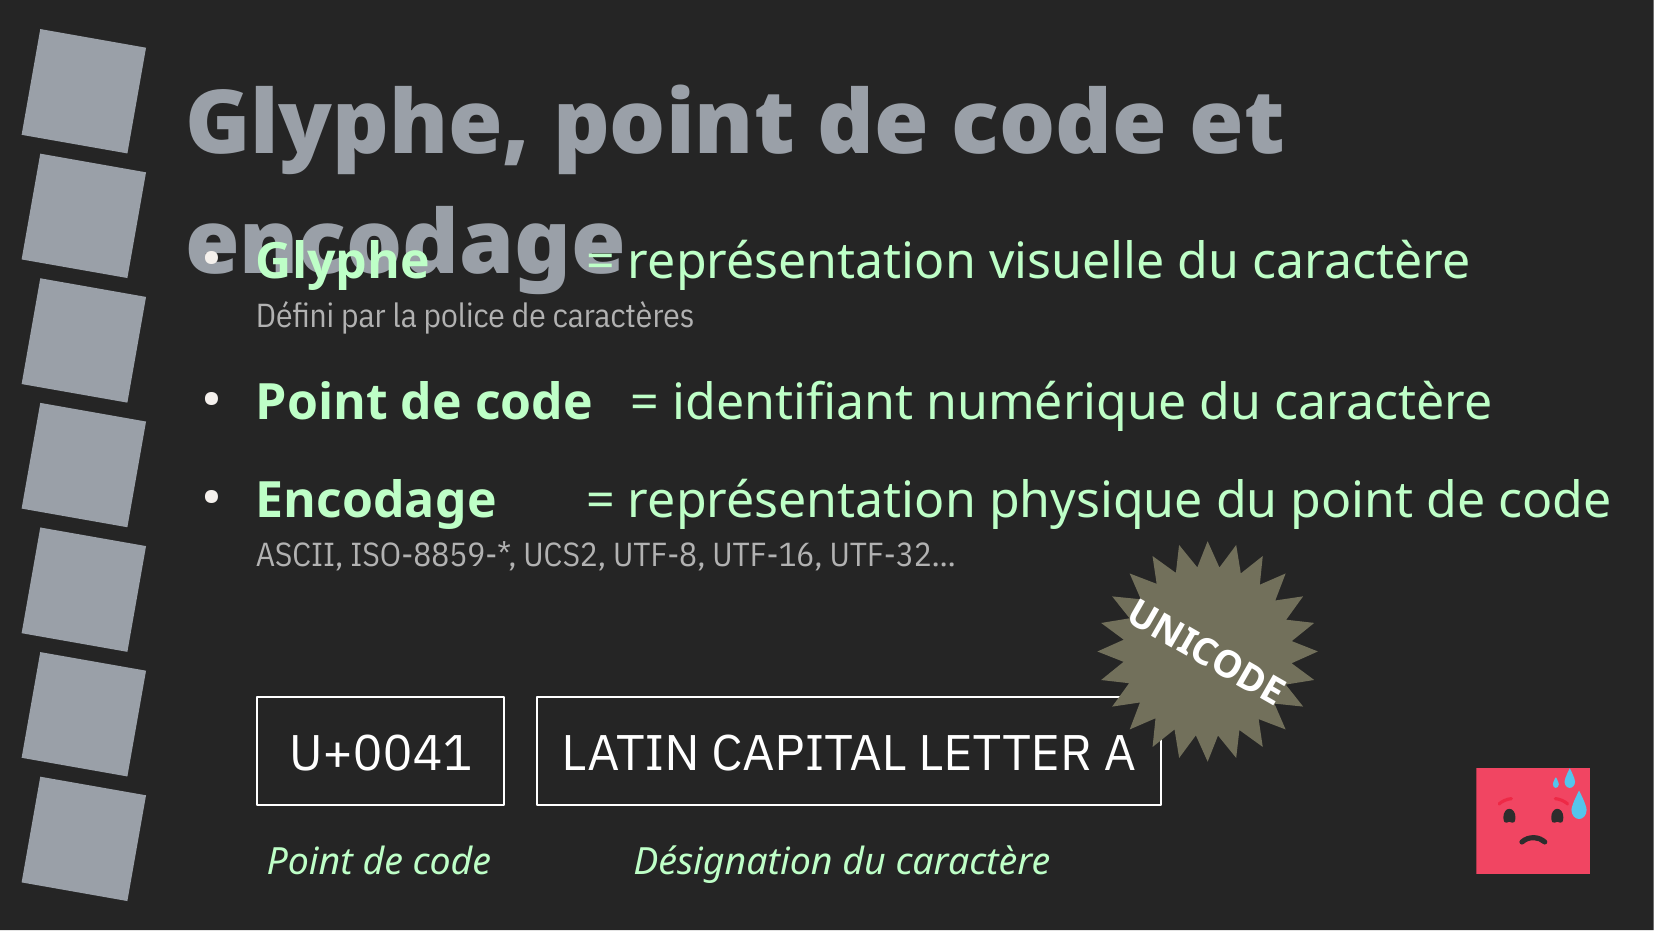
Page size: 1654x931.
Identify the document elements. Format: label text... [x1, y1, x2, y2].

title Glyphe, point de code et encodage [184, 59, 1654, 154]
text_box UNICODE [1097, 541, 1318, 762]
list Glyphe = représentation visuelle du caractère Défini par la police de caractères Point de code = identifiant numérique du caractère Encodage = représentation physique du point de code ASCII, ISO-8859-*, UCS2, UTF-8, UTF-16, UTF-32… [184, 225, 1636, 901]
picture [1476, 767, 1591, 874]
text_box U+0041 [256, 697, 505, 805]
text_box Point de code [251, 827, 520, 898]
text_box LATIN CAPITAL LETTER A [536, 697, 1161, 805]
text_box Désignation du caractère [618, 827, 1075, 898]
